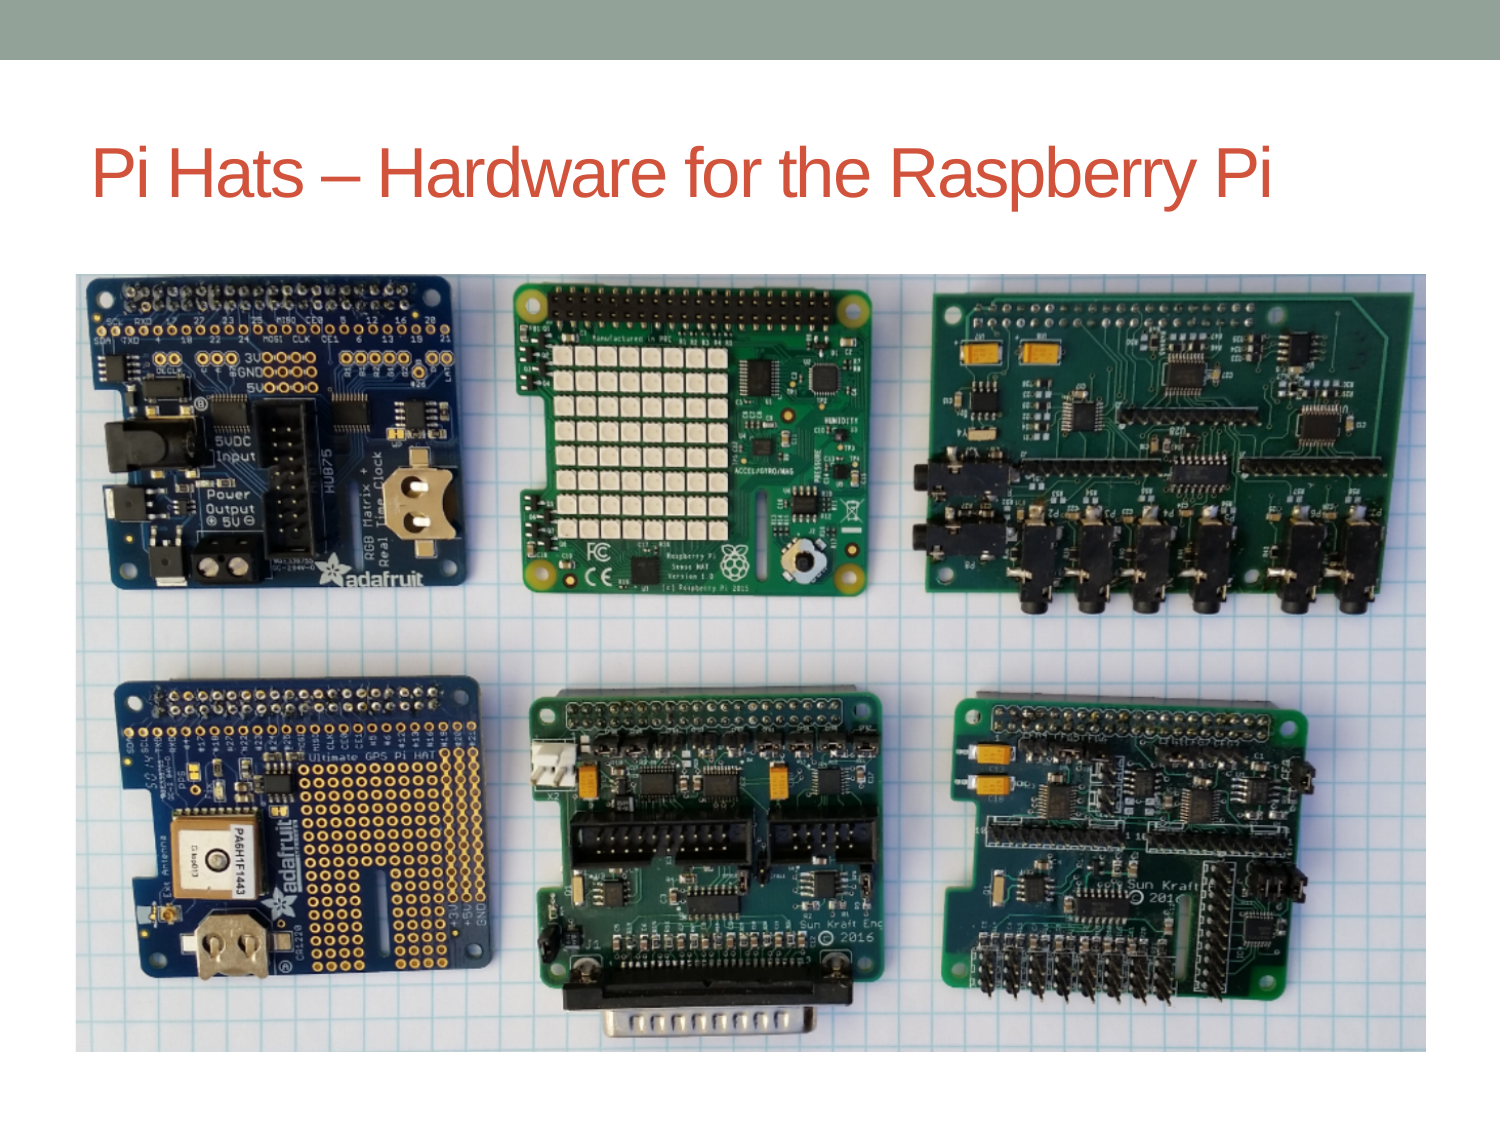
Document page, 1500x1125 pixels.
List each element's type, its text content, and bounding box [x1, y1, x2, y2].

picture [75, 273, 1426, 1052]
title Pi Hats – Hardware for the Raspberry Pi [75, 87, 1425, 250]
